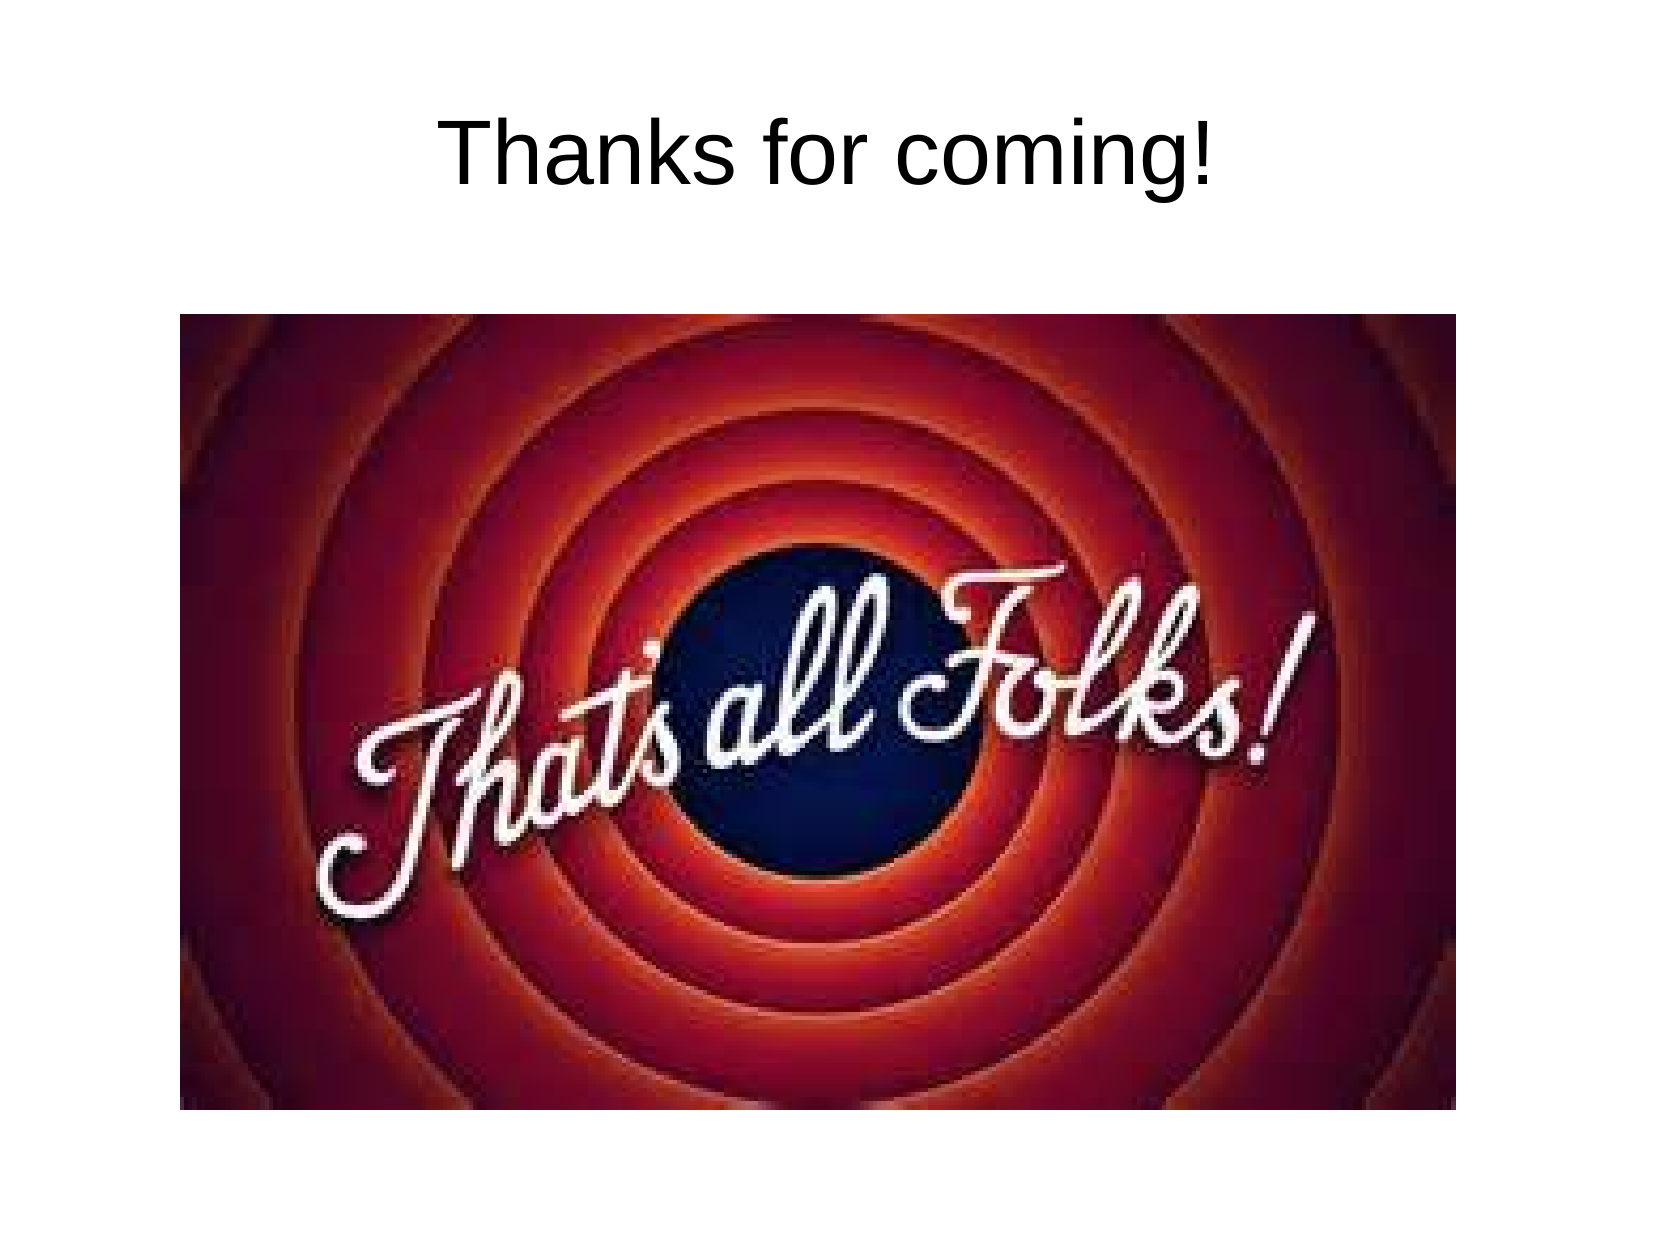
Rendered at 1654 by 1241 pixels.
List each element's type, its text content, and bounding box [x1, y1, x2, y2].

title Thanks for coming! [82, 49, 1571, 257]
picture [180, 314, 1456, 1111]
